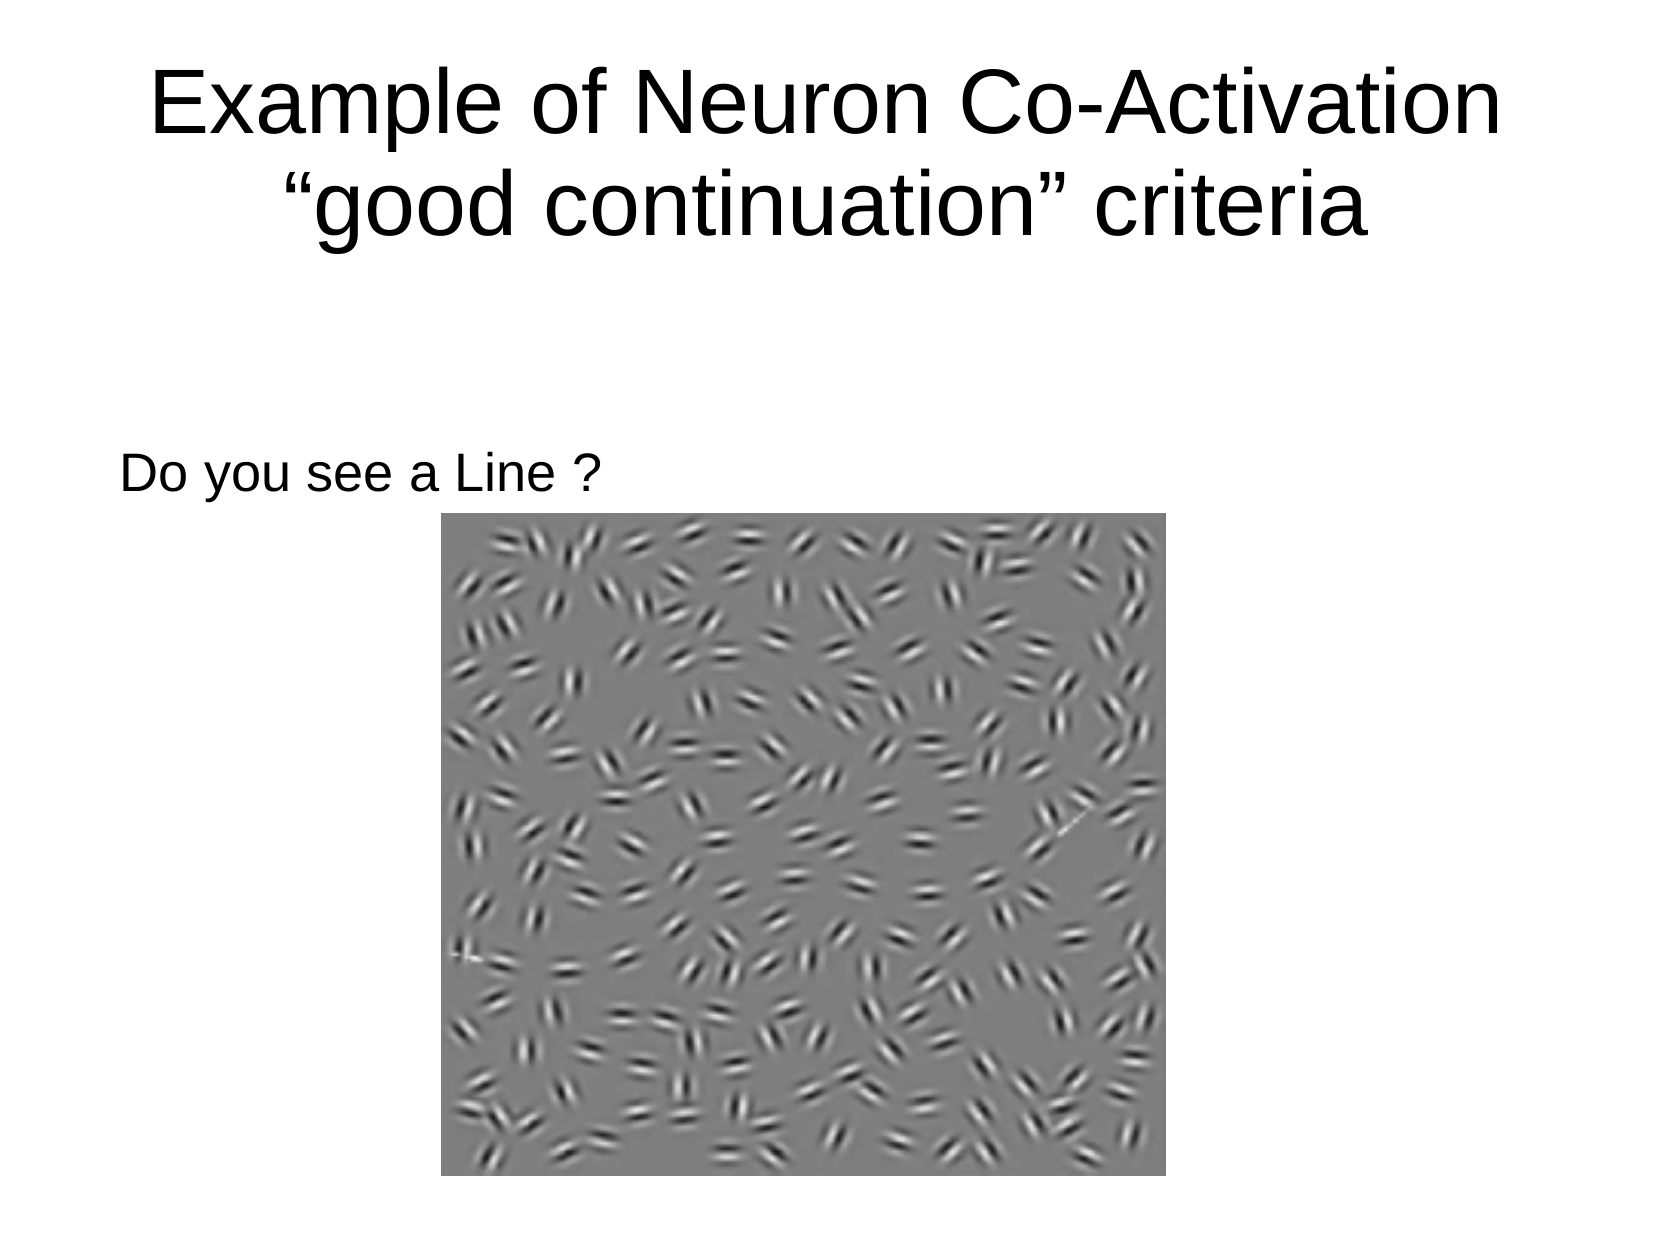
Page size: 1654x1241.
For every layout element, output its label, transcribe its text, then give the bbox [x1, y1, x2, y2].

text_box Do you see a Line ? [105, 435, 1006, 526]
picture [441, 513, 1166, 1176]
title Example of Neuron Co-Activation “good continuation” criteria [82, 49, 1571, 257]
